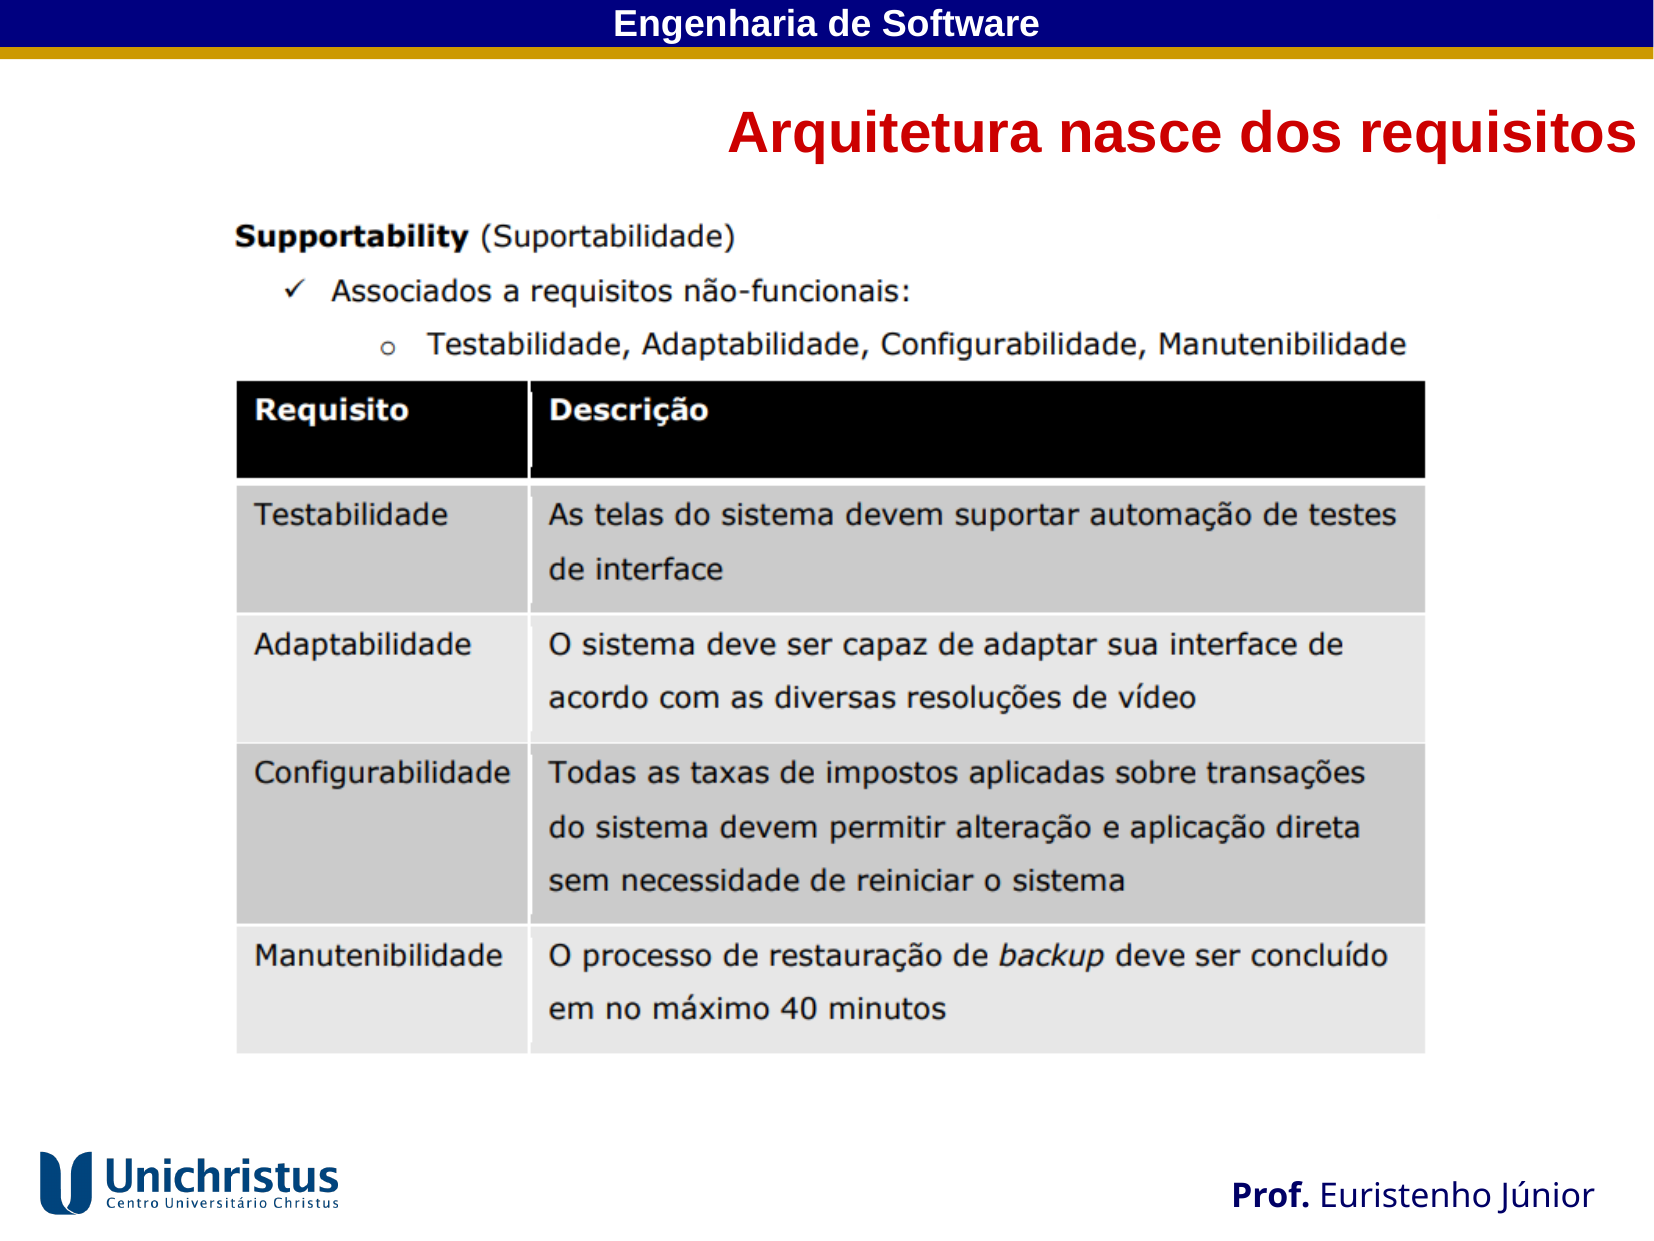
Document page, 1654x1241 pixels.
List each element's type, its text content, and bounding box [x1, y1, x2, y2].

picture [35, 1148, 343, 1217]
picture [223, 214, 1441, 1063]
text_box Prof. Euristenho Júnior [1216, 1163, 1654, 1224]
text_box Engenharia de Software [0, 0, 1654, 47]
text_box [0, 47, 1654, 60]
text_box Arquitetura nasce dos requisitos [713, 92, 1654, 173]
